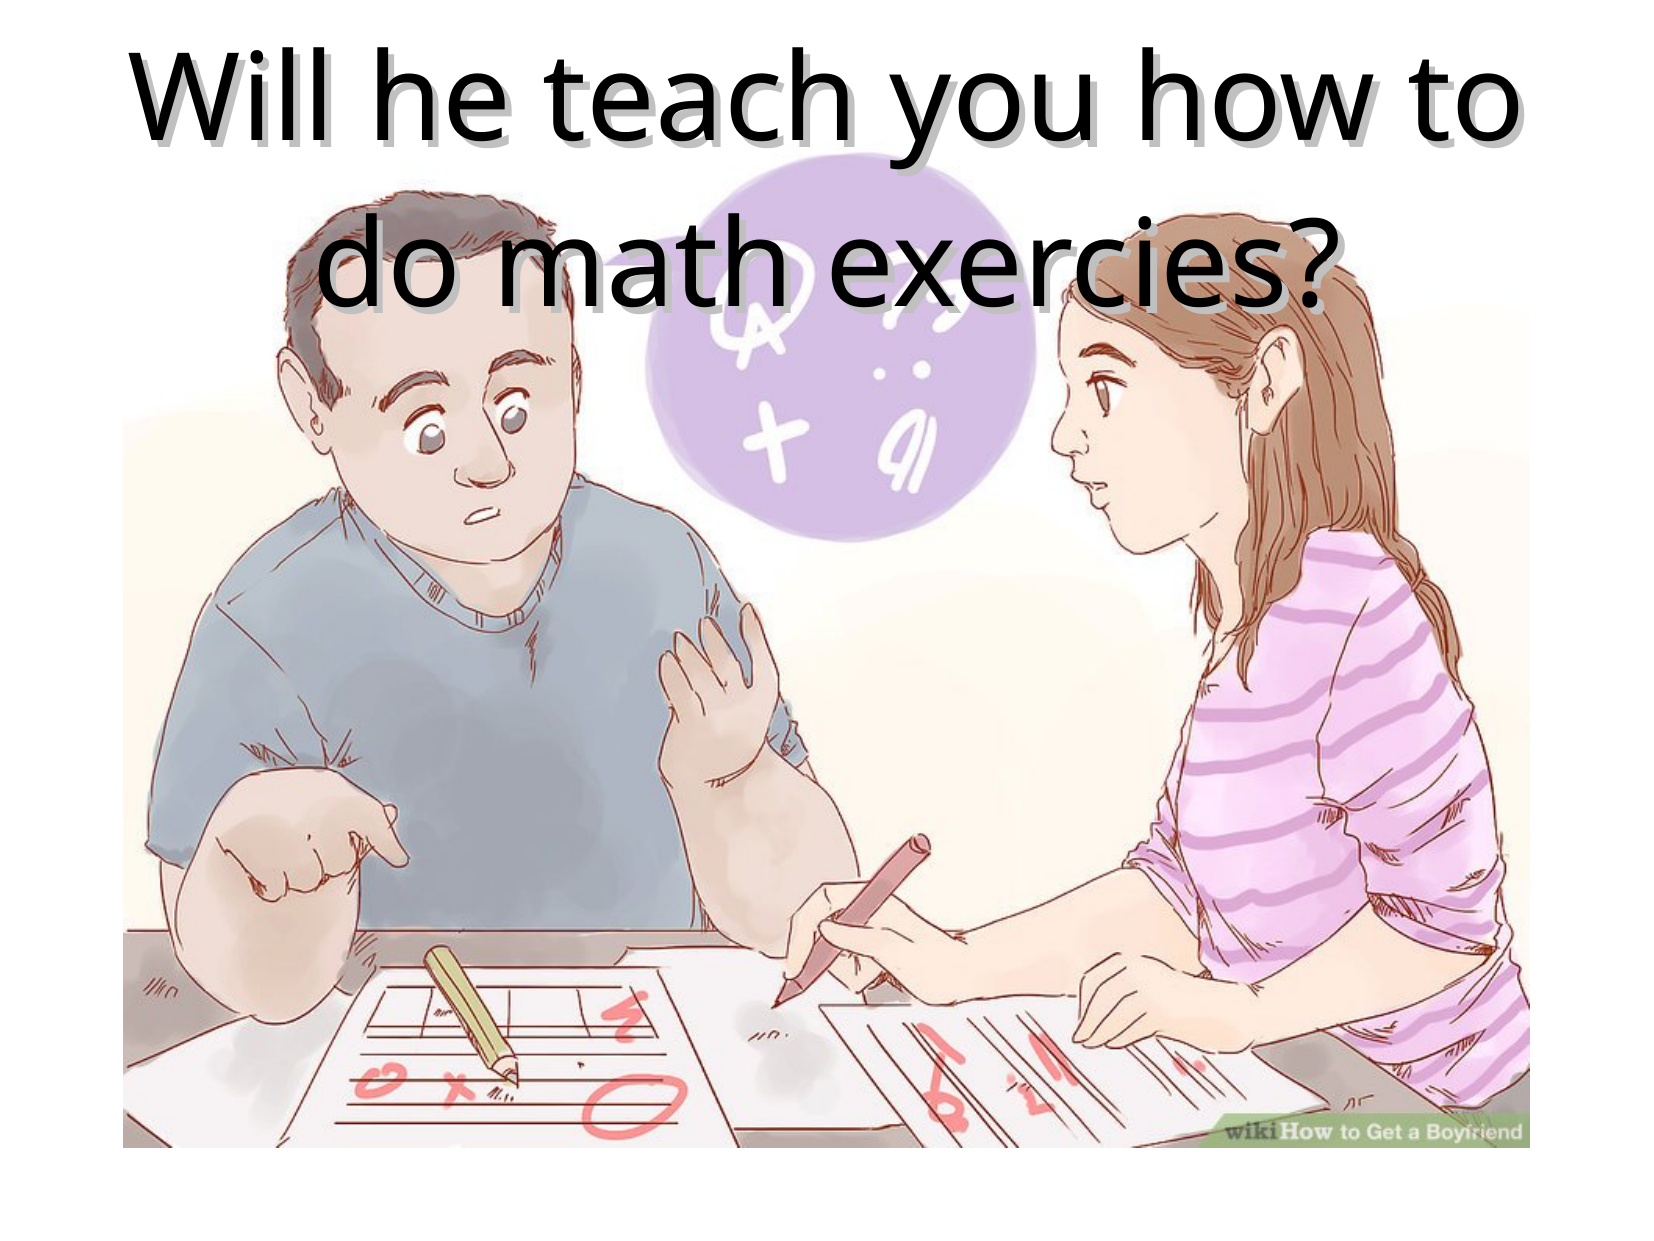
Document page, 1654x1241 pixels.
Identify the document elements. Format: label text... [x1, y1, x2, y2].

picture [123, 316, 1530, 1148]
title Will he teach you how to do math exercies? [82, 36, 1571, 316]
